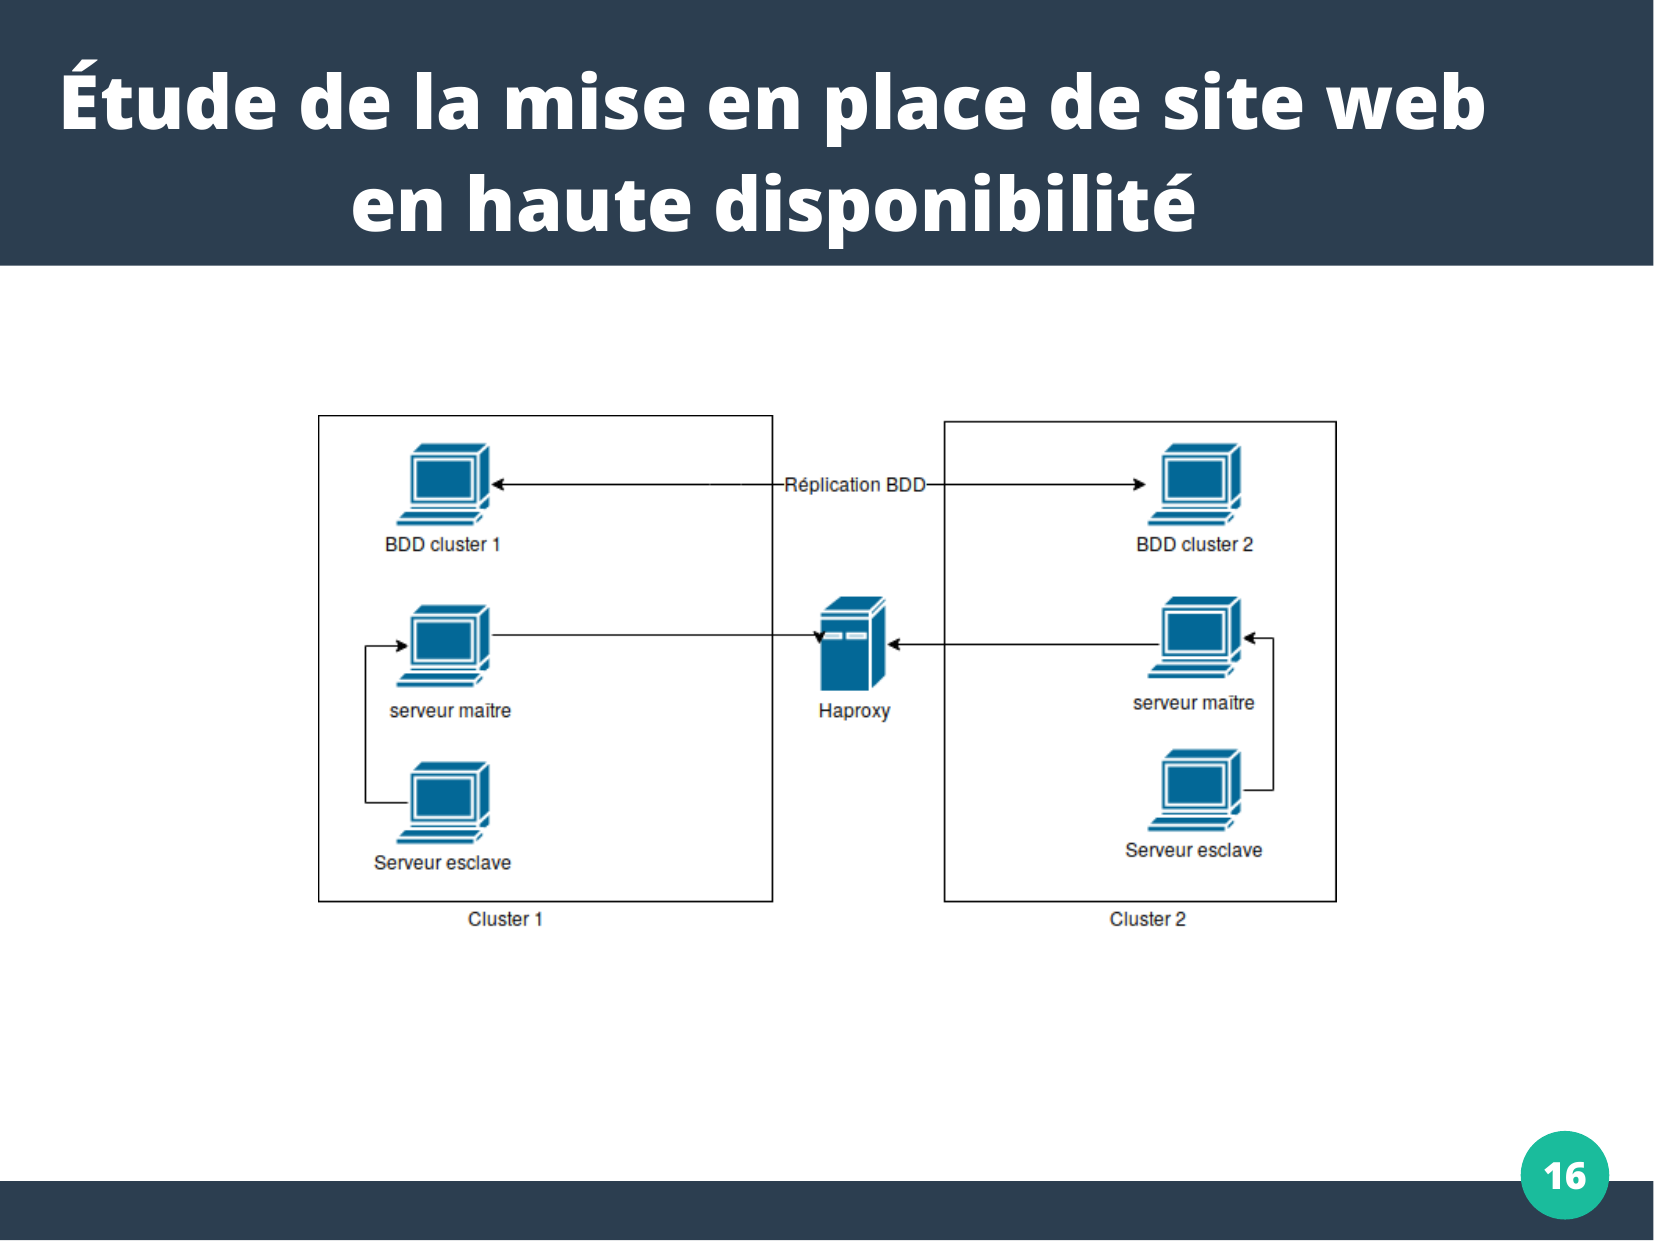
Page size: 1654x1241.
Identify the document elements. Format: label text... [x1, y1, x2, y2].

picture [318, 415, 1337, 934]
title Étude de la mise en place de site web en haute disponibilité [59, 49, 1595, 207]
